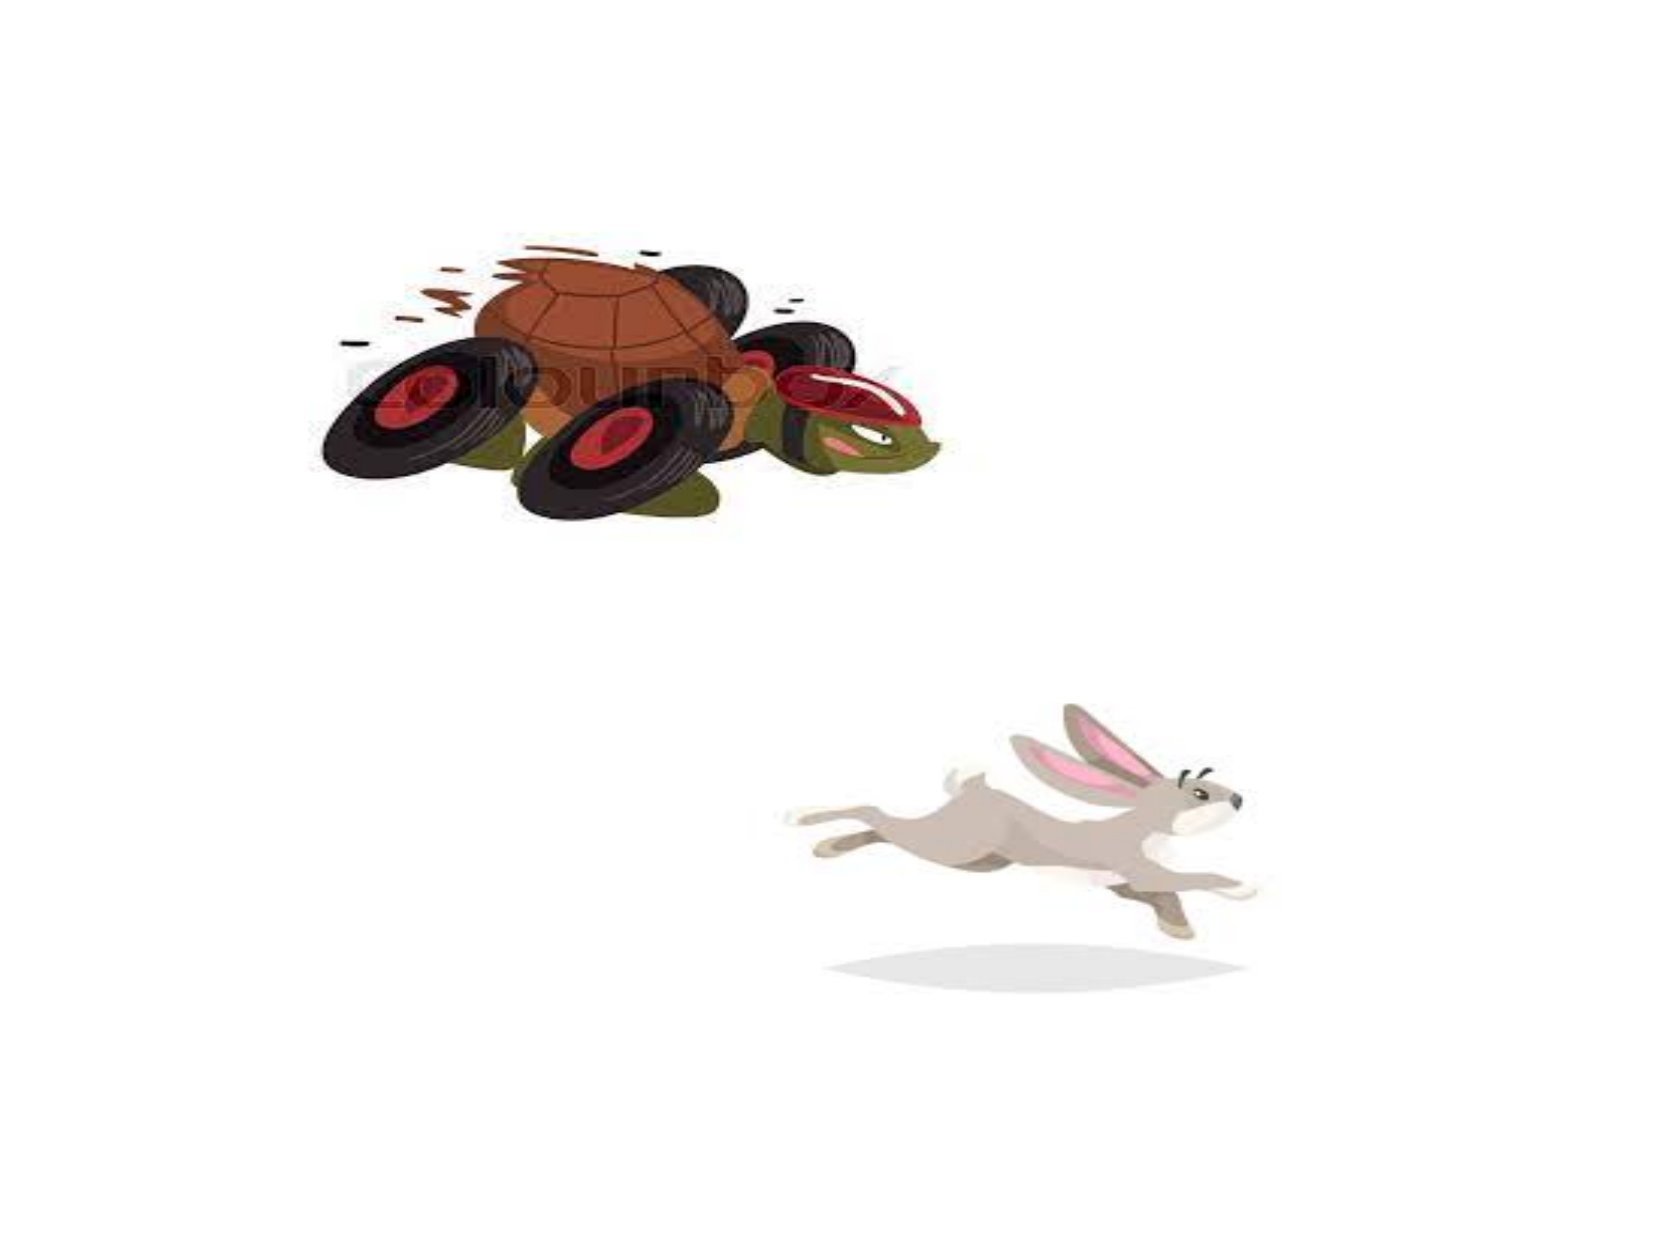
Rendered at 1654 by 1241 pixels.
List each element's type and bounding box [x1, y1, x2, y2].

picture [261, 165, 1382, 1082]
